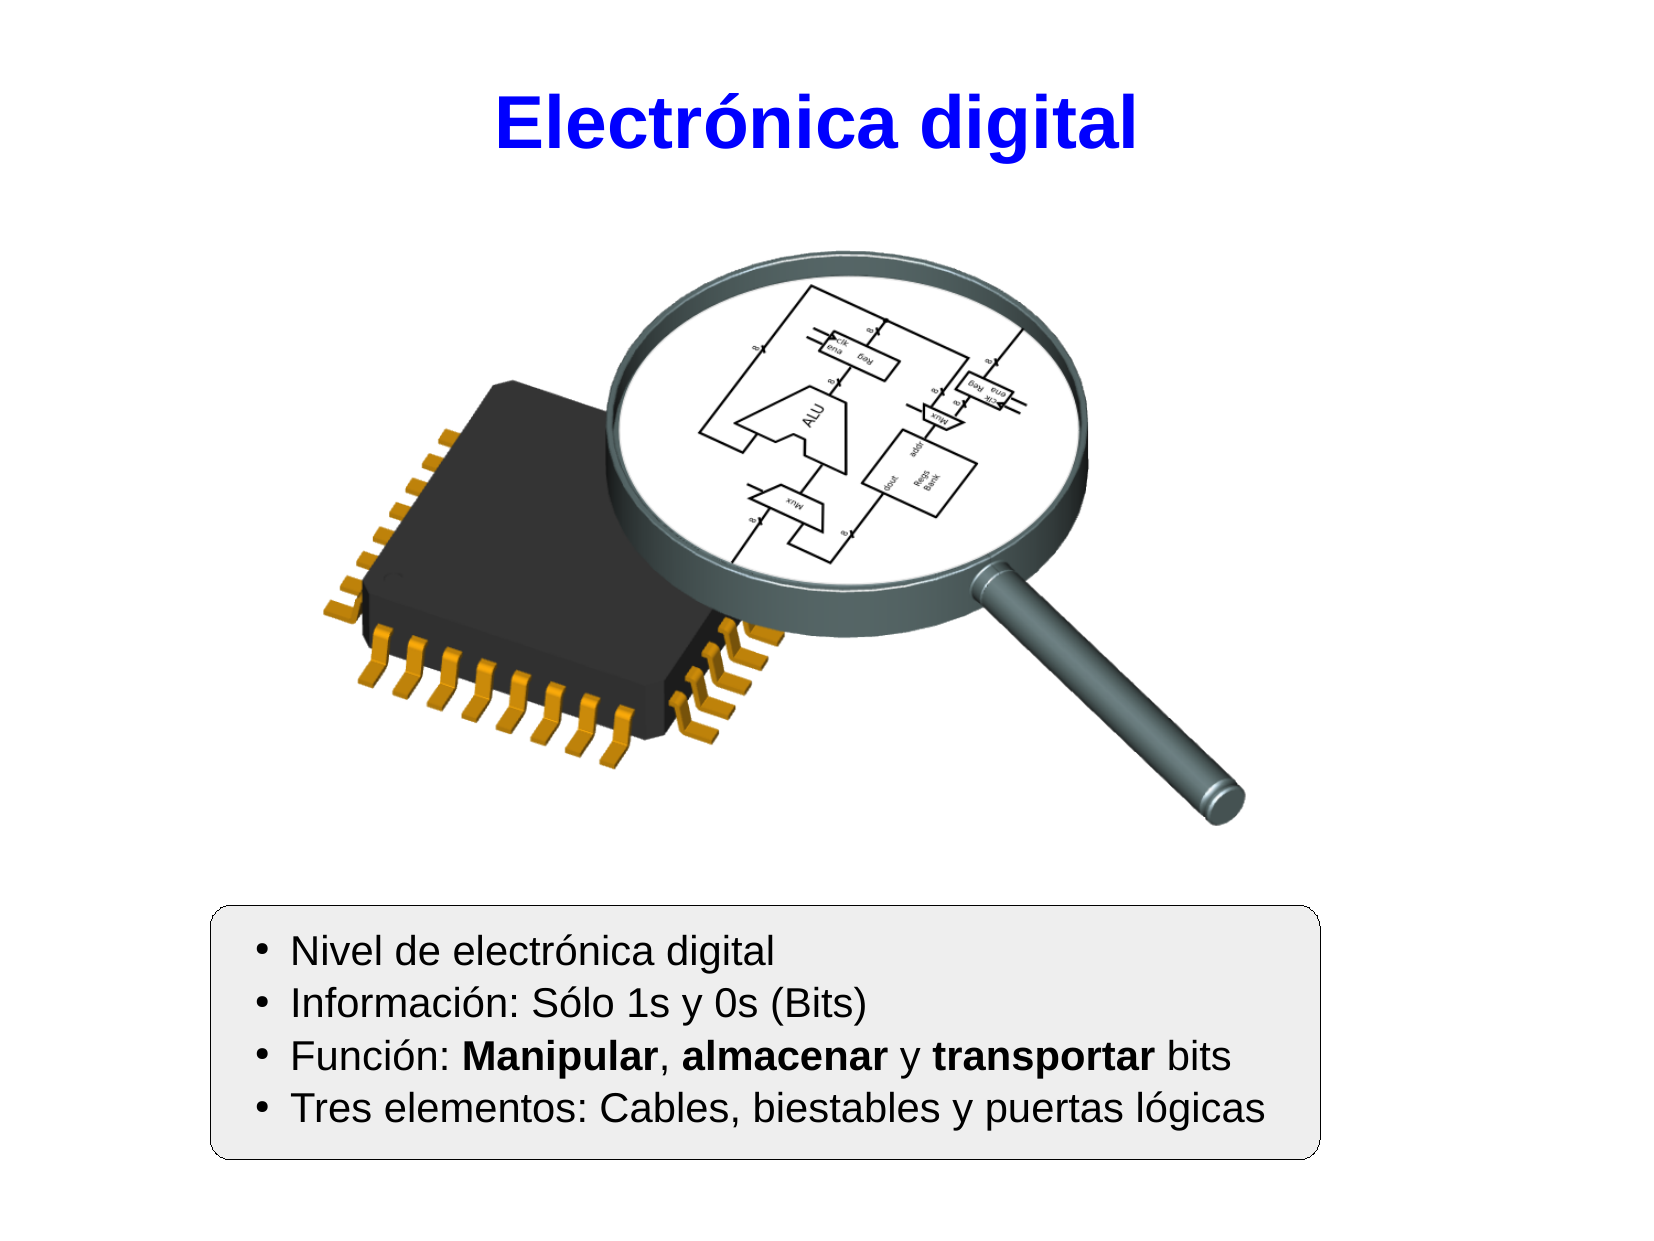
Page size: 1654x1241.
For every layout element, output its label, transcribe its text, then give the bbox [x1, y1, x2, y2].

text_box Electrónica digital [90, 73, 1546, 211]
text_box [210, 905, 1319, 1160]
text_box Nivel de electrónica digital Información: Sólo 1s y 0s (Bits) Función: Manipular, almacenar y transportar bits Tres elementos: Cables, biestables y puertas lógicas [240, 920, 1321, 1186]
picture [323, 250, 1246, 826]
